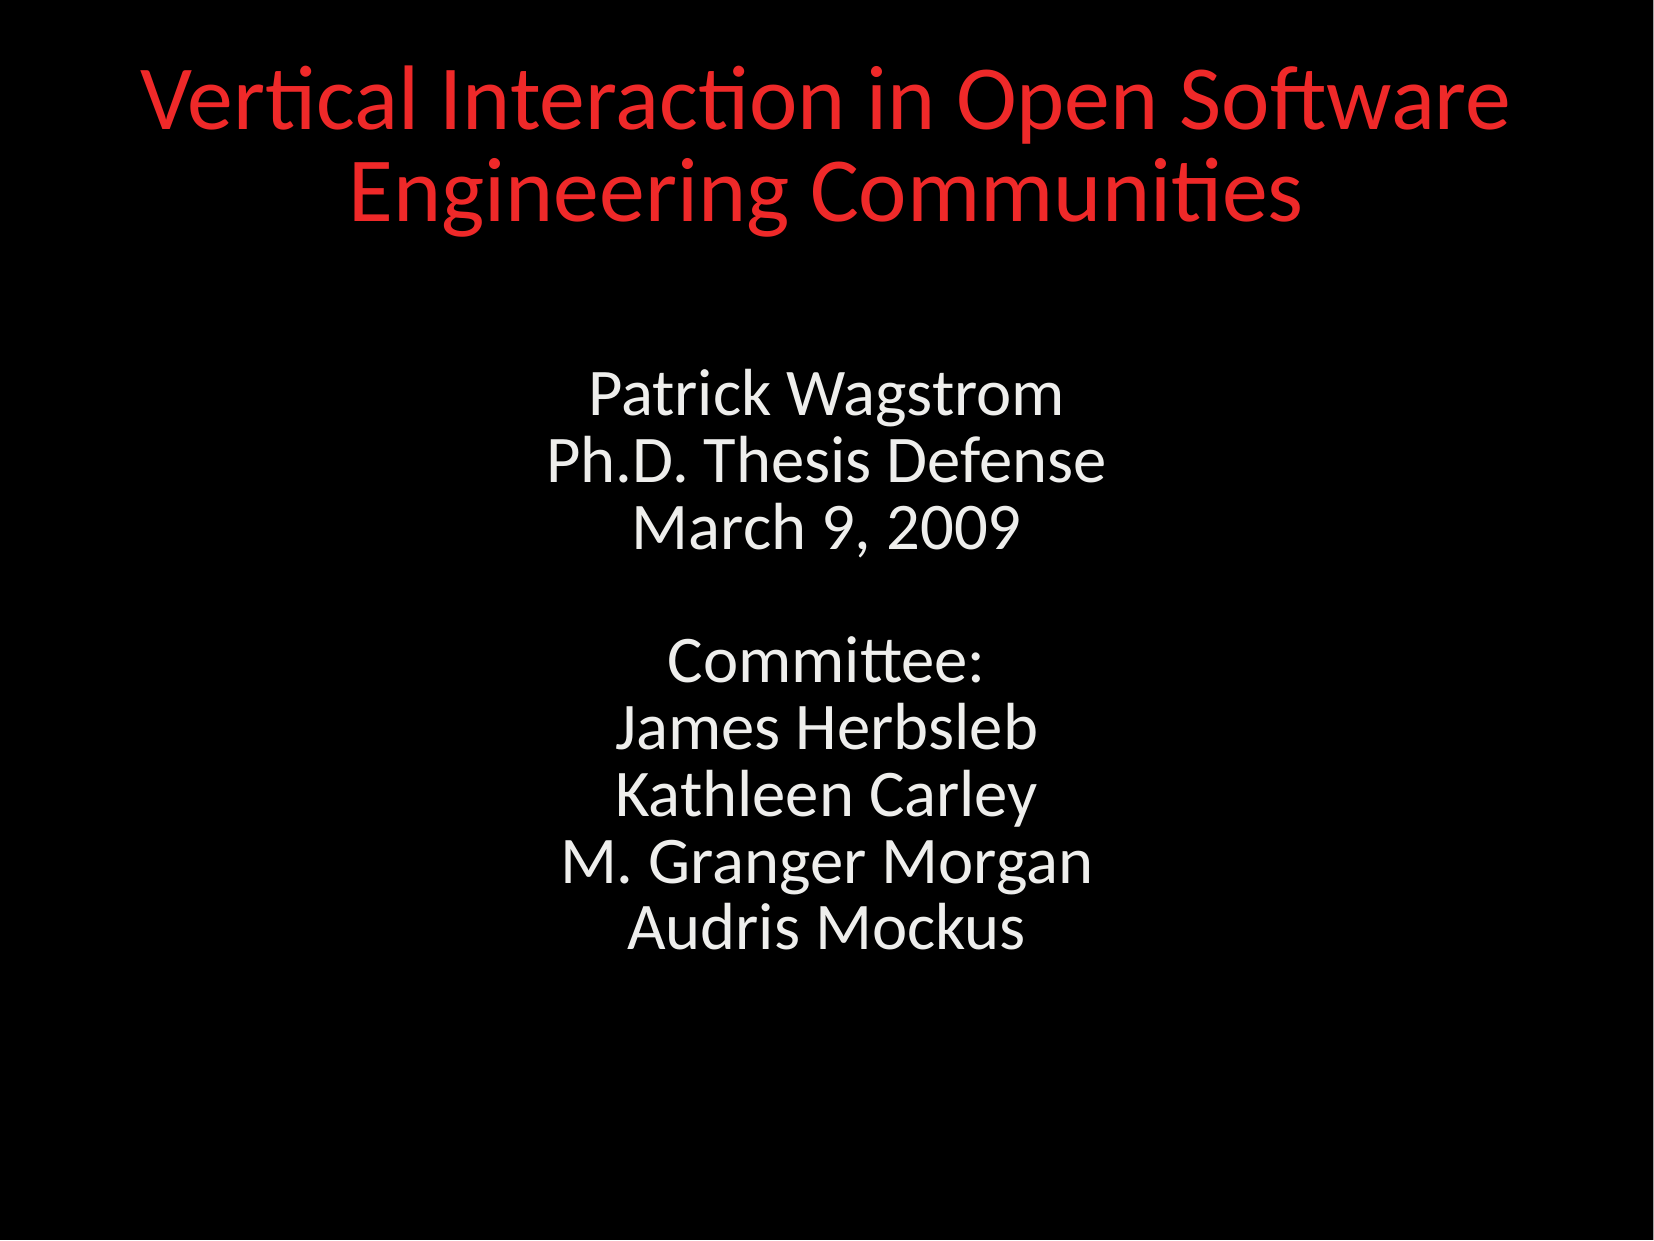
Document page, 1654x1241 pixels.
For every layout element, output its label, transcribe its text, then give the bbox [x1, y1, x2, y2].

subtitle Patrick Wagstrom Ph.D. Thesis Defense March 9, 2009 Committee: James Herbsleb Kathleen Carley M. Granger Morgan Audris Mockus [82, 290, 1571, 1109]
title Vertical Interaction in Open Software Engineering Communities [82, 40, 1571, 266]
